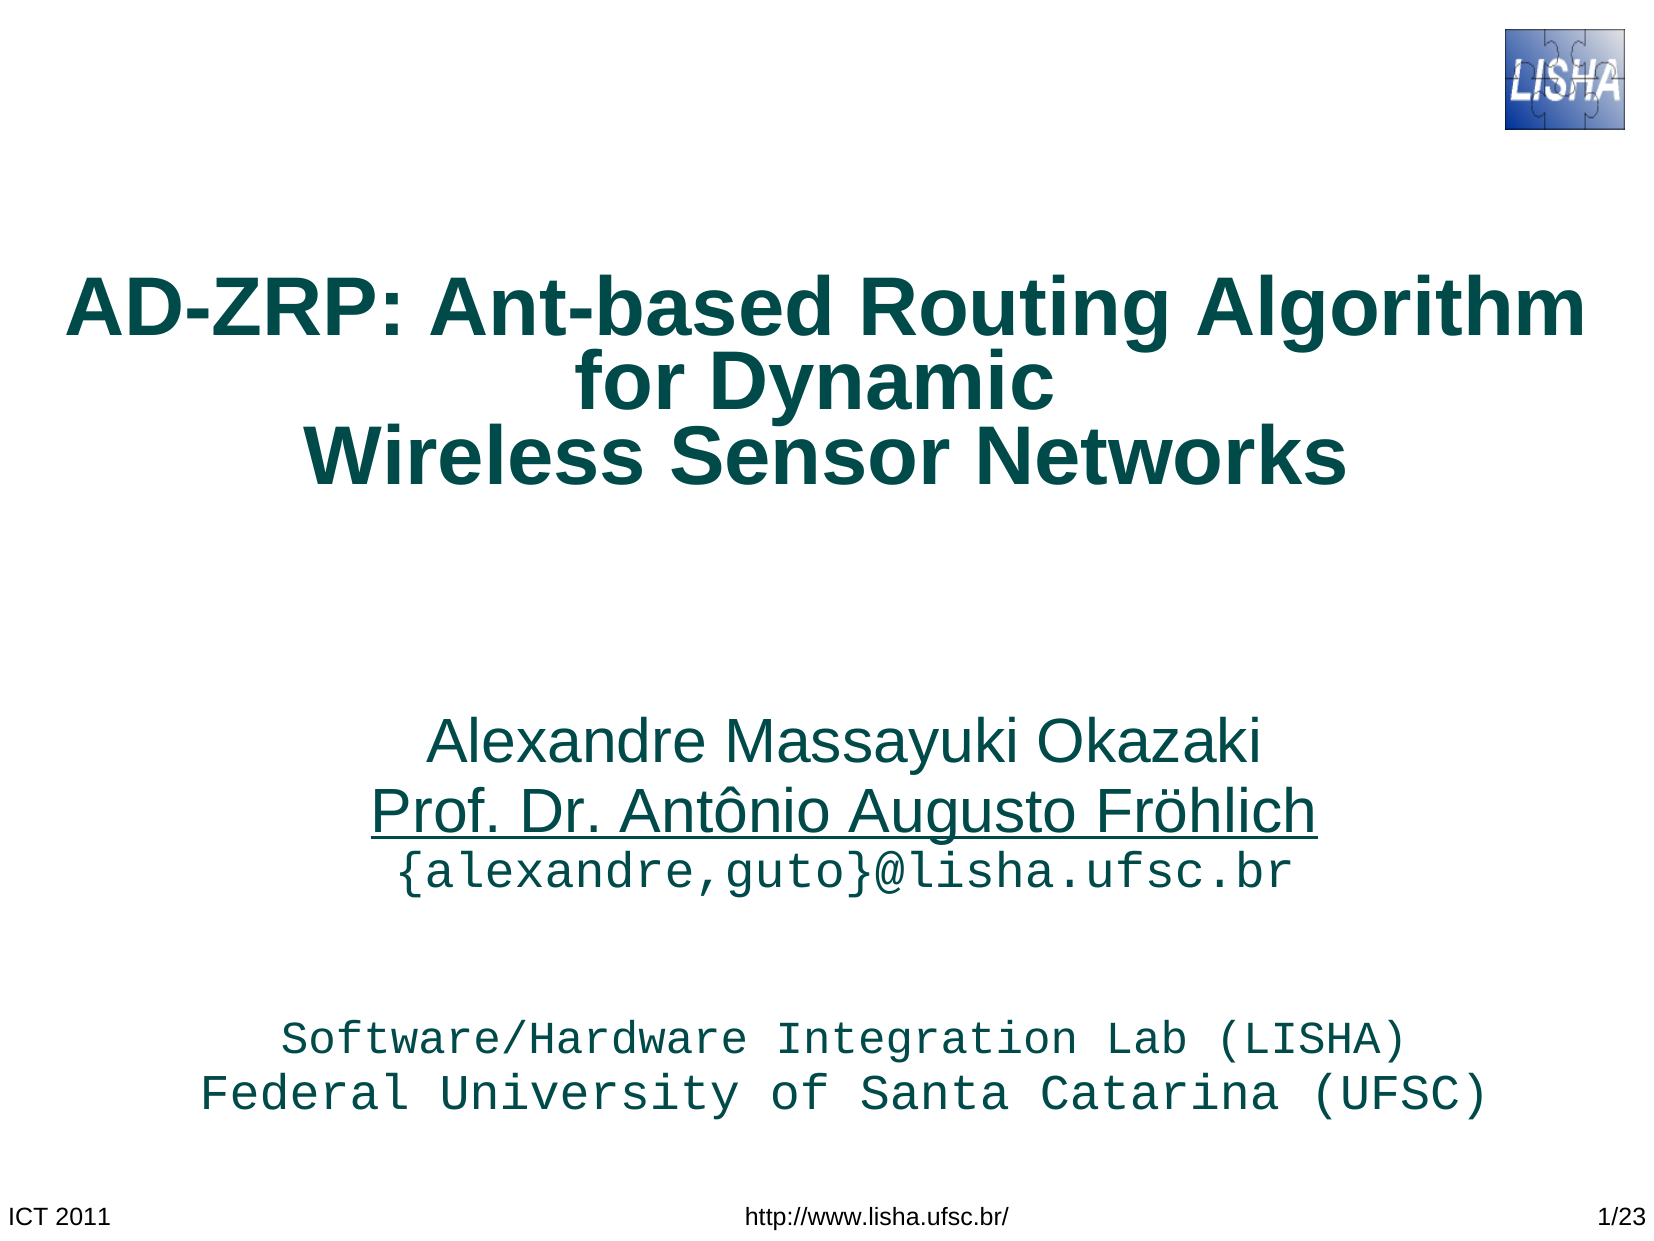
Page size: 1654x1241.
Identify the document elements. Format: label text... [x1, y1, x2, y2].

subtitle Alexandre Massayuki Okazaki Prof. Dr. Antônio Augusto Fröhlich {alexandre,guto}@lisha.ufsc.br Software/Hardware Integration Lab (LISHA) Federal University of Santa Catarina (UFSC) [59, 649, 1595, 1182]
title AD-ZRP: Ant-based Routing Algorithm for Dynamic Wireless Sensor Networks [59, 225, 1595, 550]
picture [1505, 29, 1625, 130]
